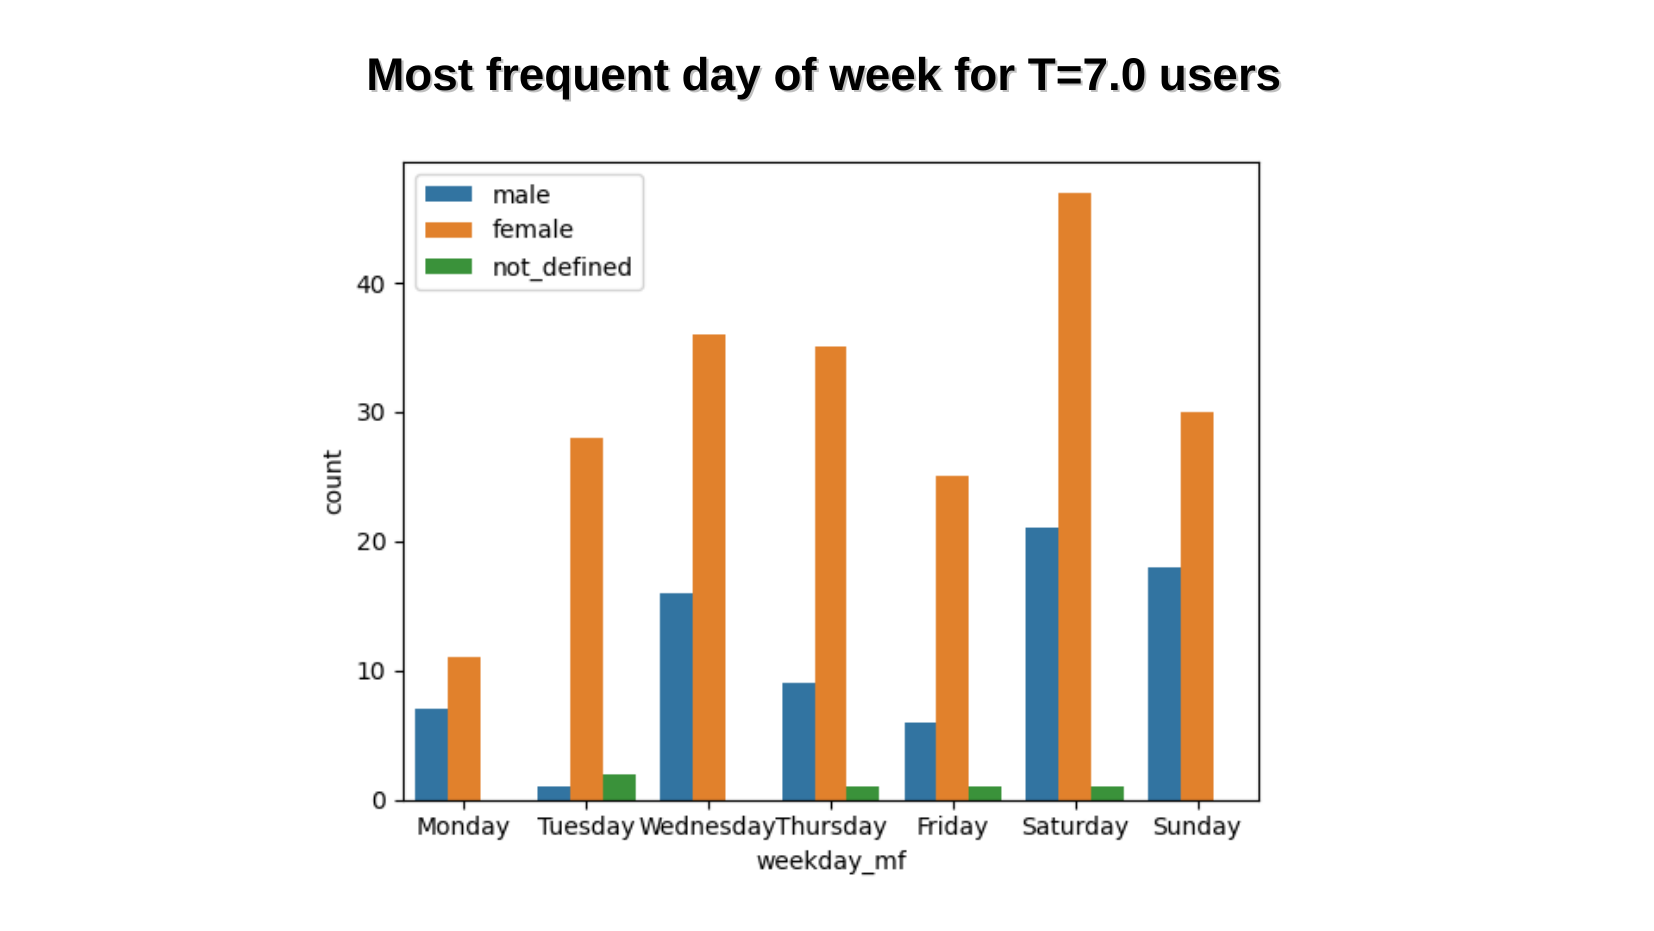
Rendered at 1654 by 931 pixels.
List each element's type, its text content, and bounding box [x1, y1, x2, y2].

picture [305, 145, 1276, 892]
text_box Most frequent day of week for T=7.0 users [351, 41, 1567, 108]
